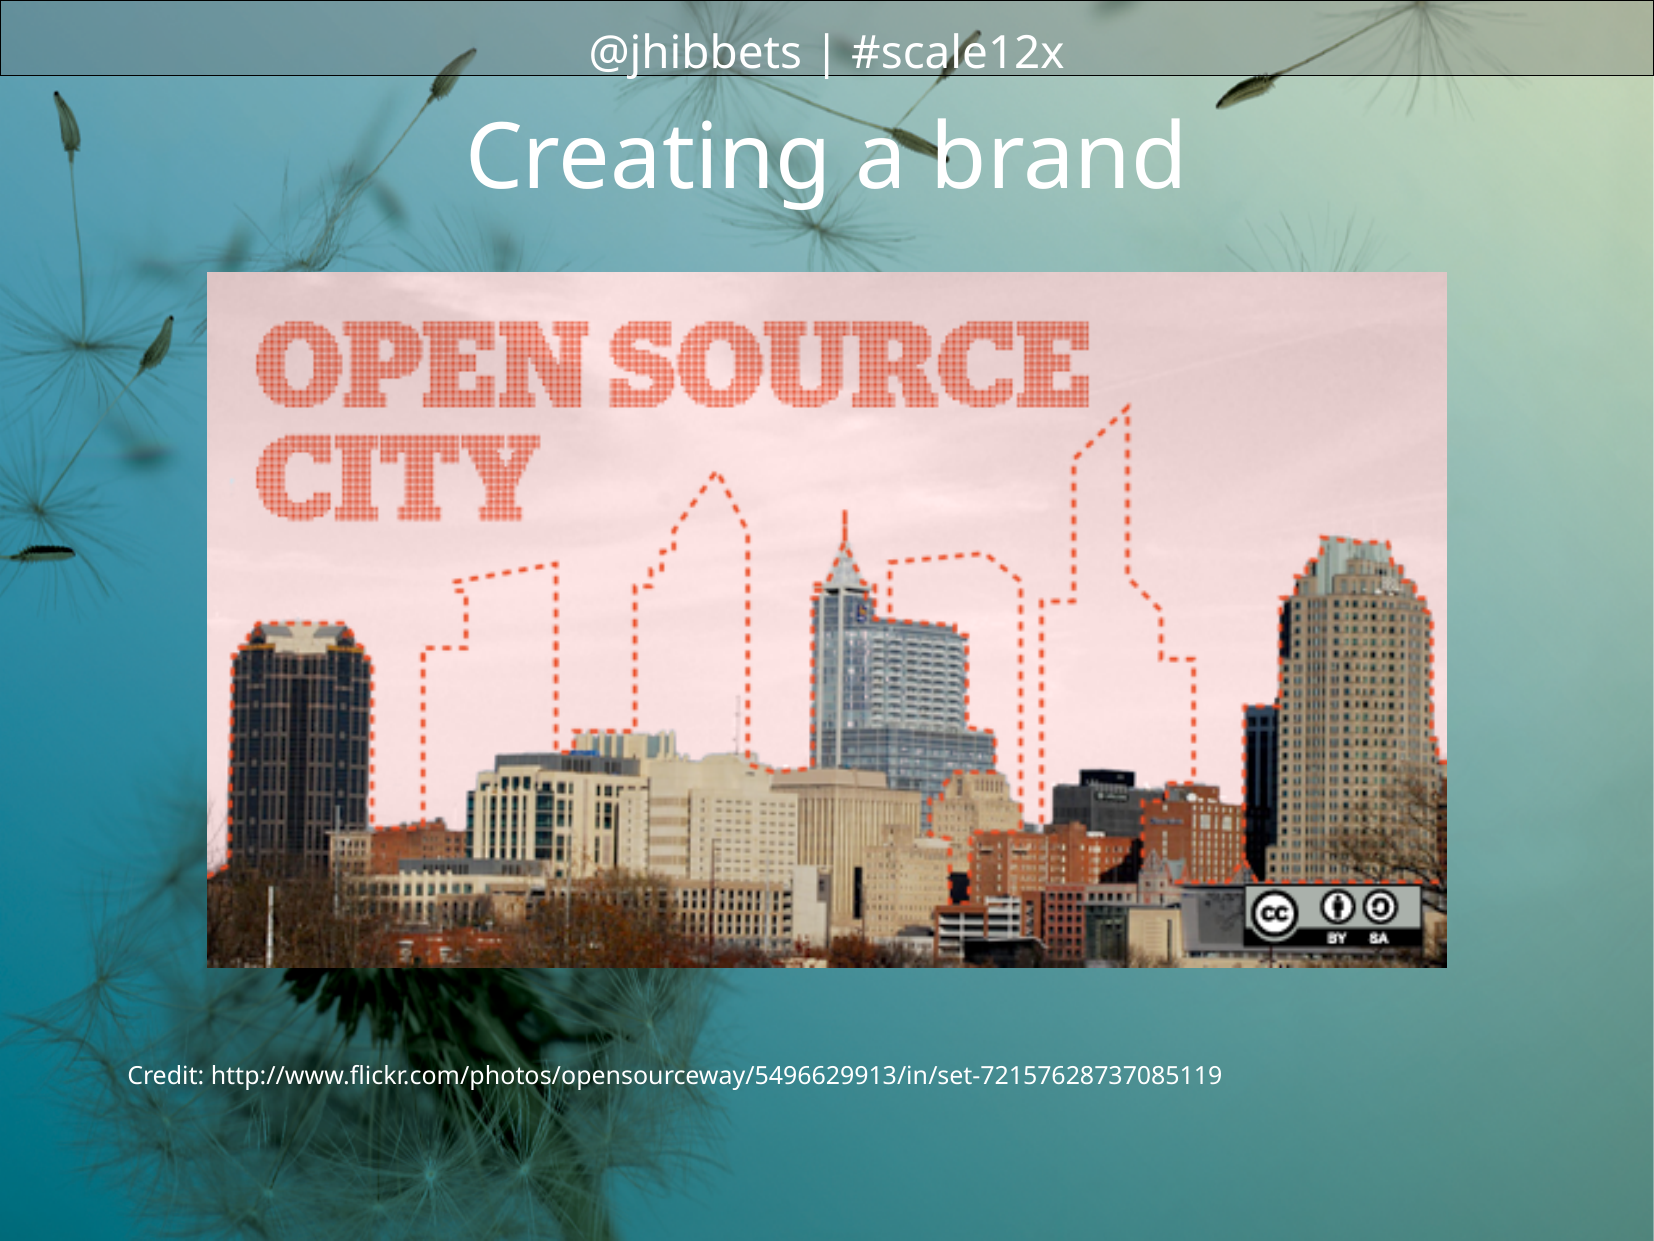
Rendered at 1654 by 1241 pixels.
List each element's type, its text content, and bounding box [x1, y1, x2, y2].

text_box Credit: http://www.flickr.com/photos/opensourceway/5496629913/in/set-72157628737085119 [112, 1050, 1230, 1093]
title Creating a brand [82, 49, 1571, 257]
picture [0, 76, 1654, 1241]
